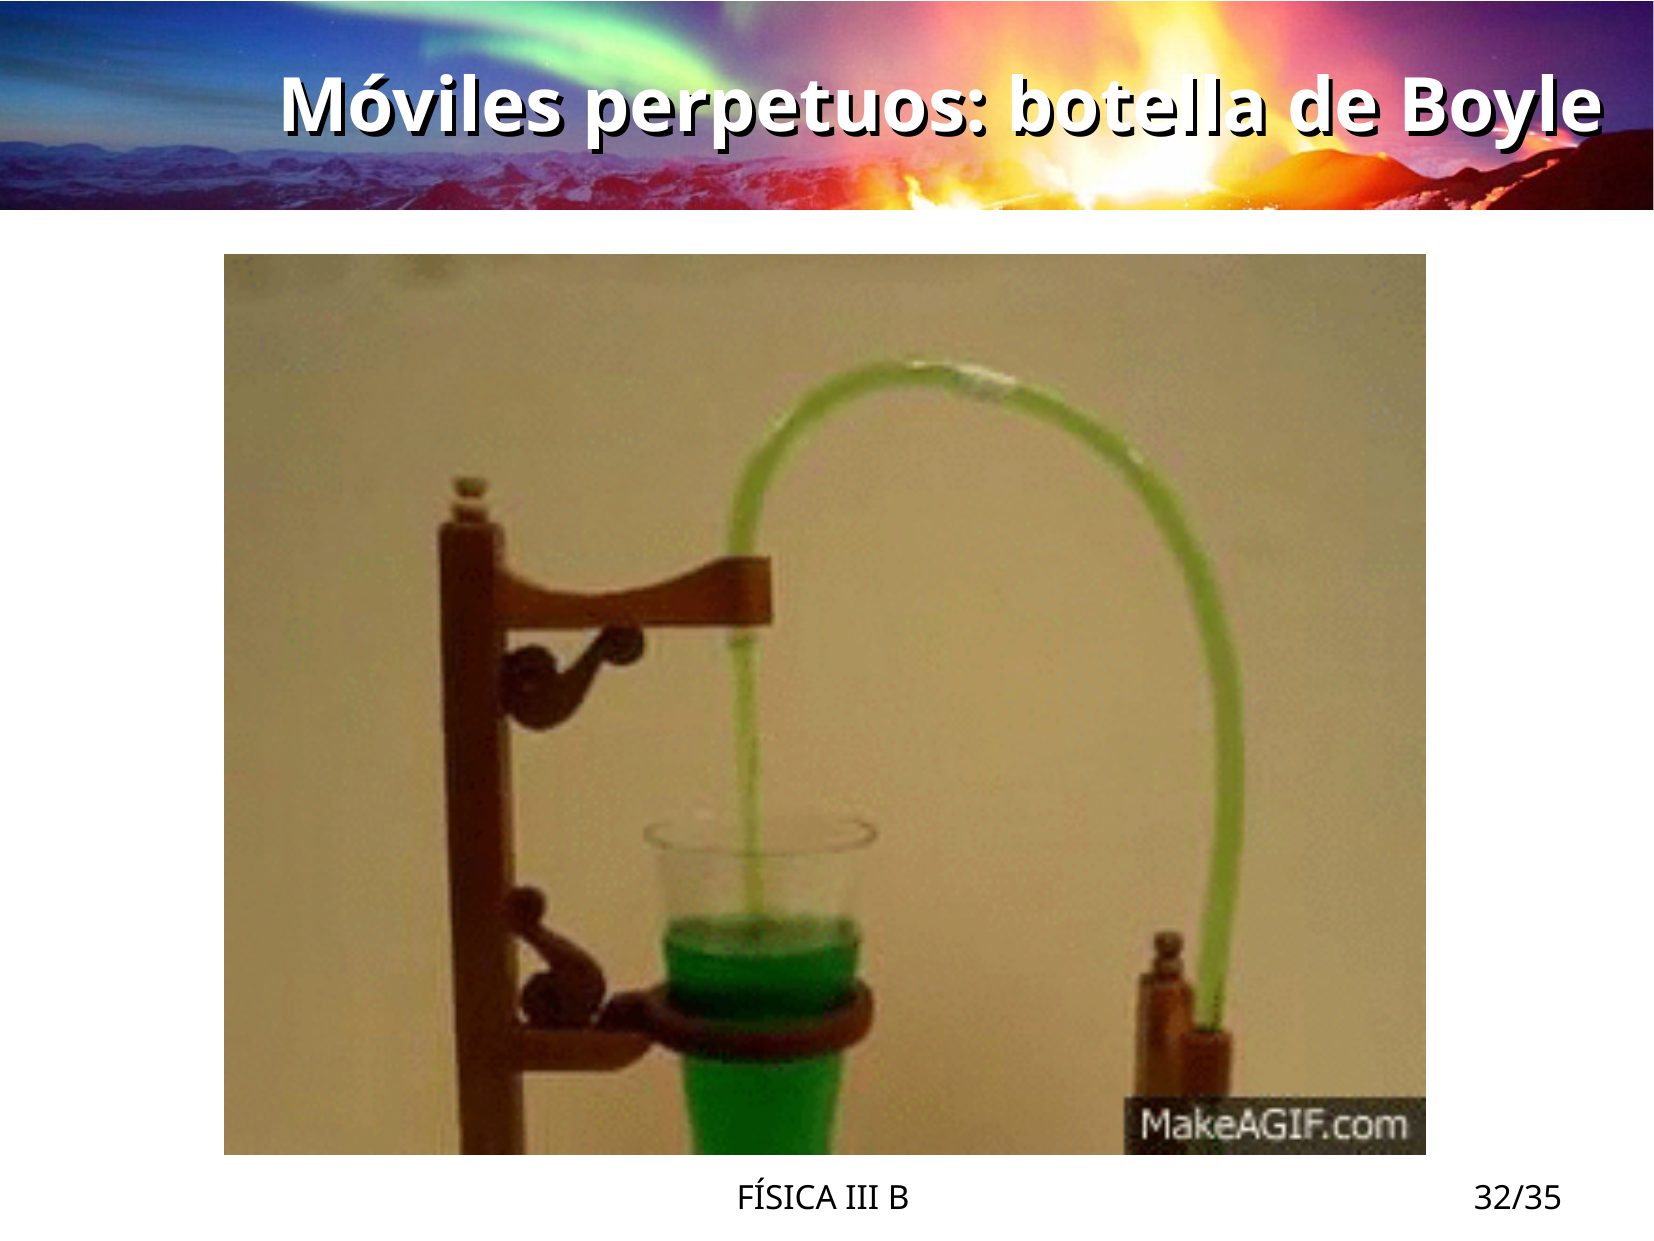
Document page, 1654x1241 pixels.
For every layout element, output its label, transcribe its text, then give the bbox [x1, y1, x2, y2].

picture [0, 1, 1654, 210]
title Móviles perpetuos: botella de Boyle [45, 15, 1606, 191]
picture [224, 254, 1426, 1156]
